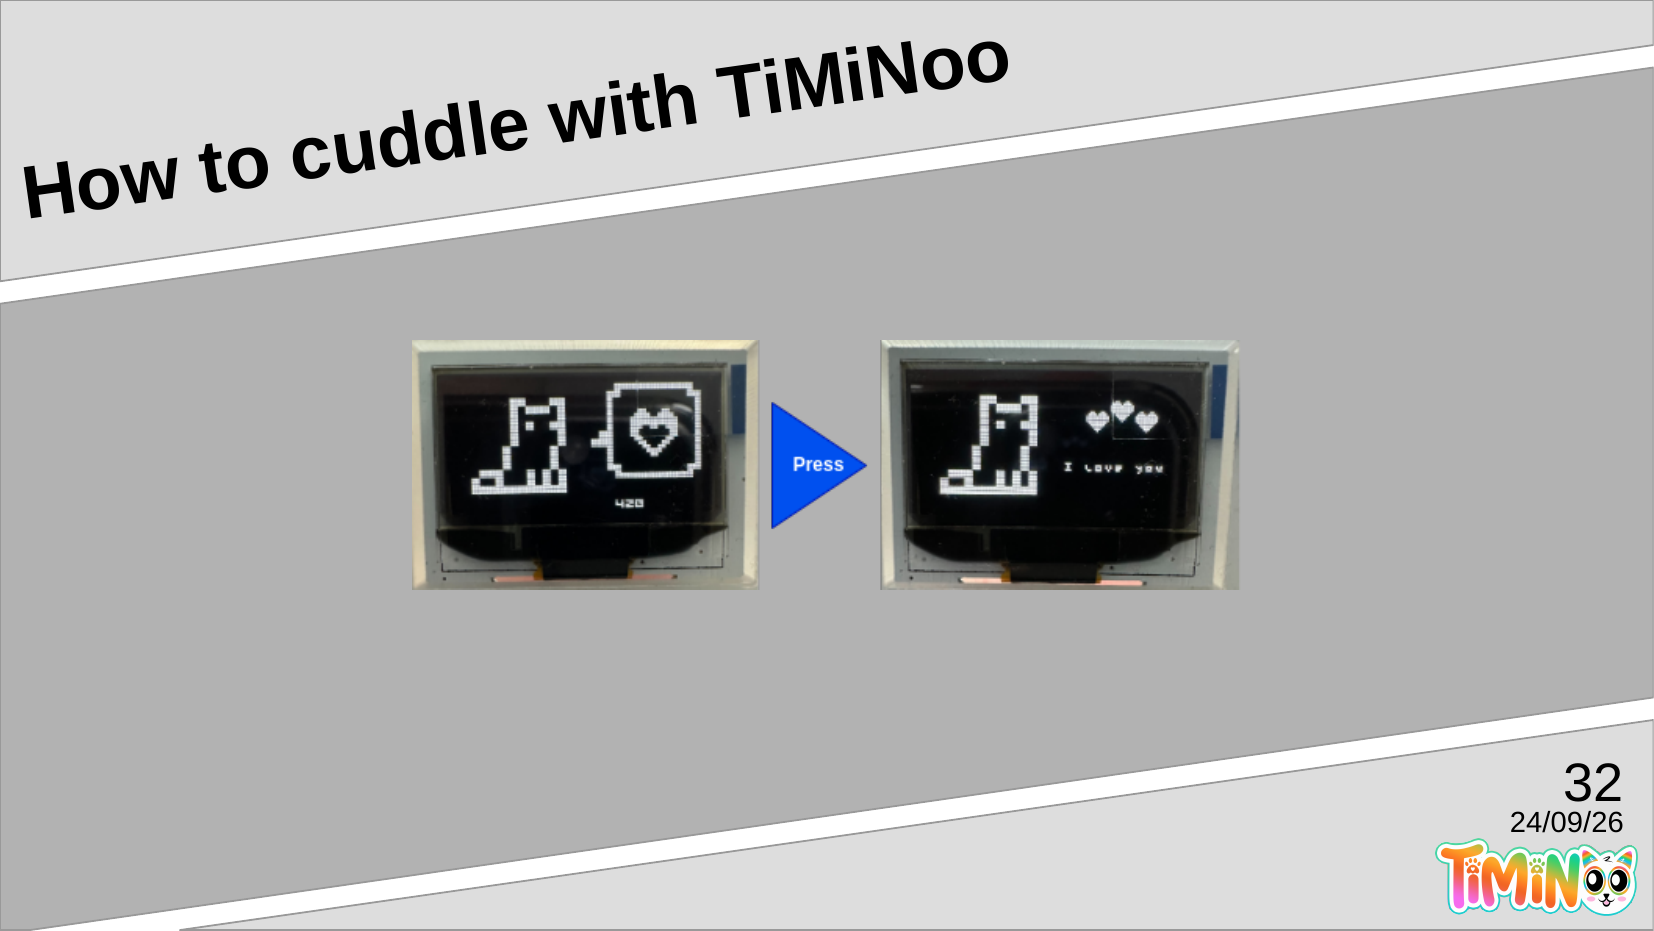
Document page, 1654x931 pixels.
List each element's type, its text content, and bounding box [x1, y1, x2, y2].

picture [412, 340, 1241, 591]
title How to cuddle with TiMiNoo [11, 0, 1496, 272]
picture [1435, 838, 1638, 916]
